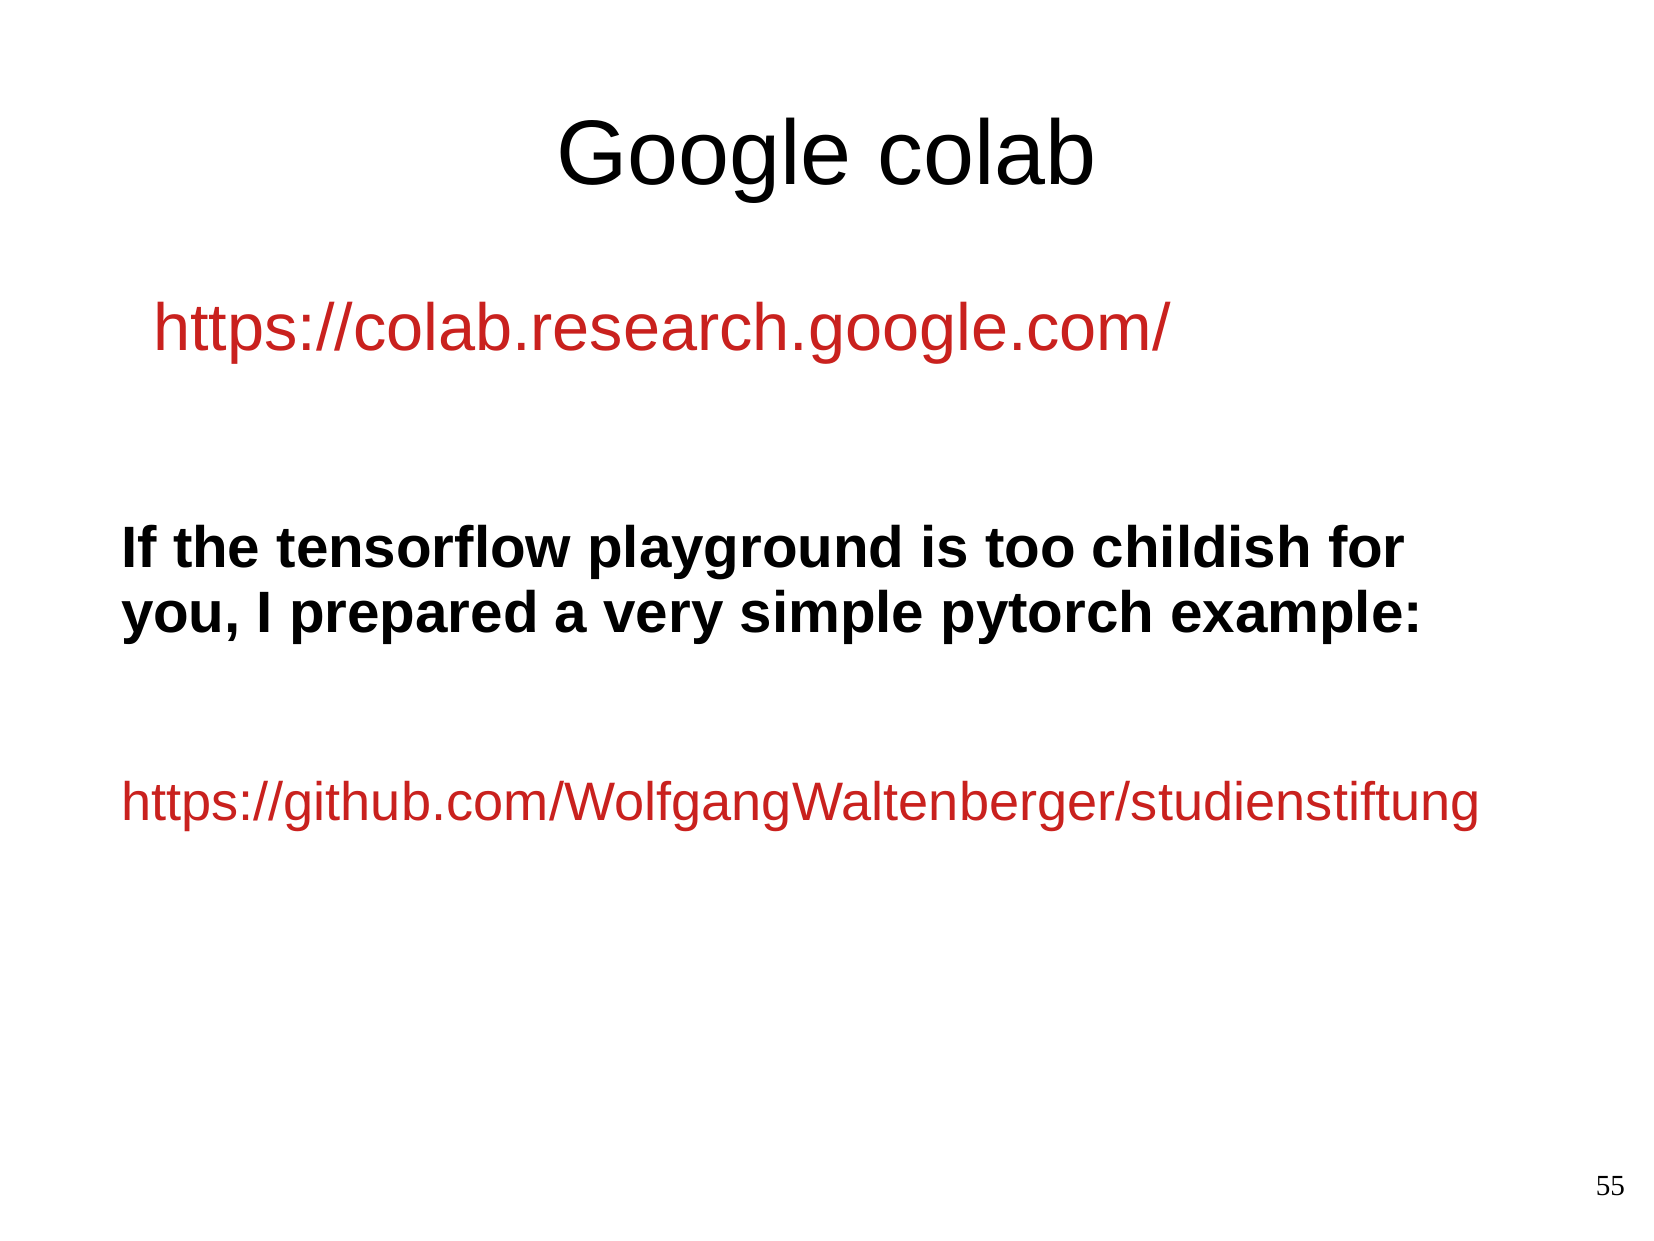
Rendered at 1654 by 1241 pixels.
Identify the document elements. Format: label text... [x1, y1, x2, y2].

title Google colab [82, 49, 1571, 257]
list https://colab.research.google.com/ [82, 290, 1571, 1010]
text_box If the tensorflow playground is too childish for you, I prepared a very simple pytorch example: https://github.com/WolfgangWaltenberger/studienstiftung [106, 507, 1524, 854]
